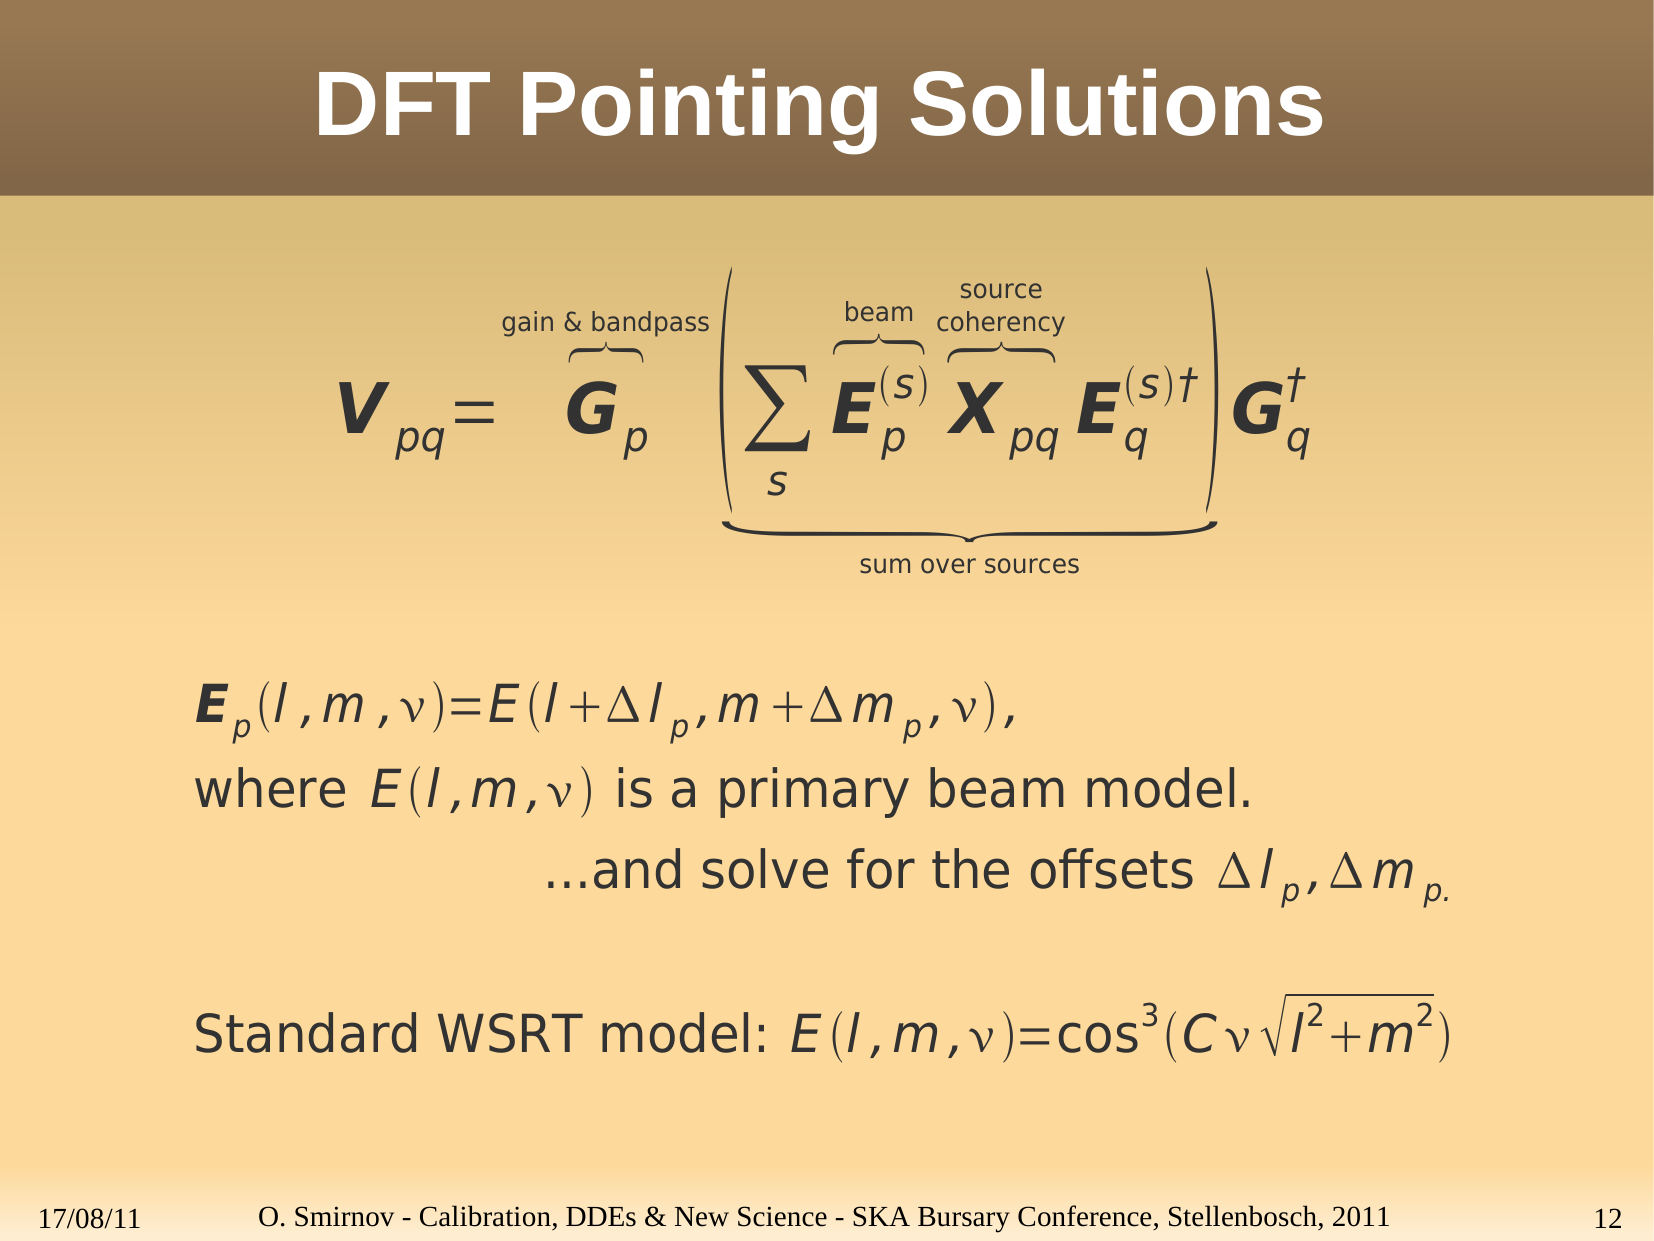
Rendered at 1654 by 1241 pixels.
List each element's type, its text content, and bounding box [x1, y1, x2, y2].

chart [187, 262, 1460, 1069]
title DFT Pointing Solutions [76, 0, 1565, 208]
picture [0, 0, 1654, 1241]
